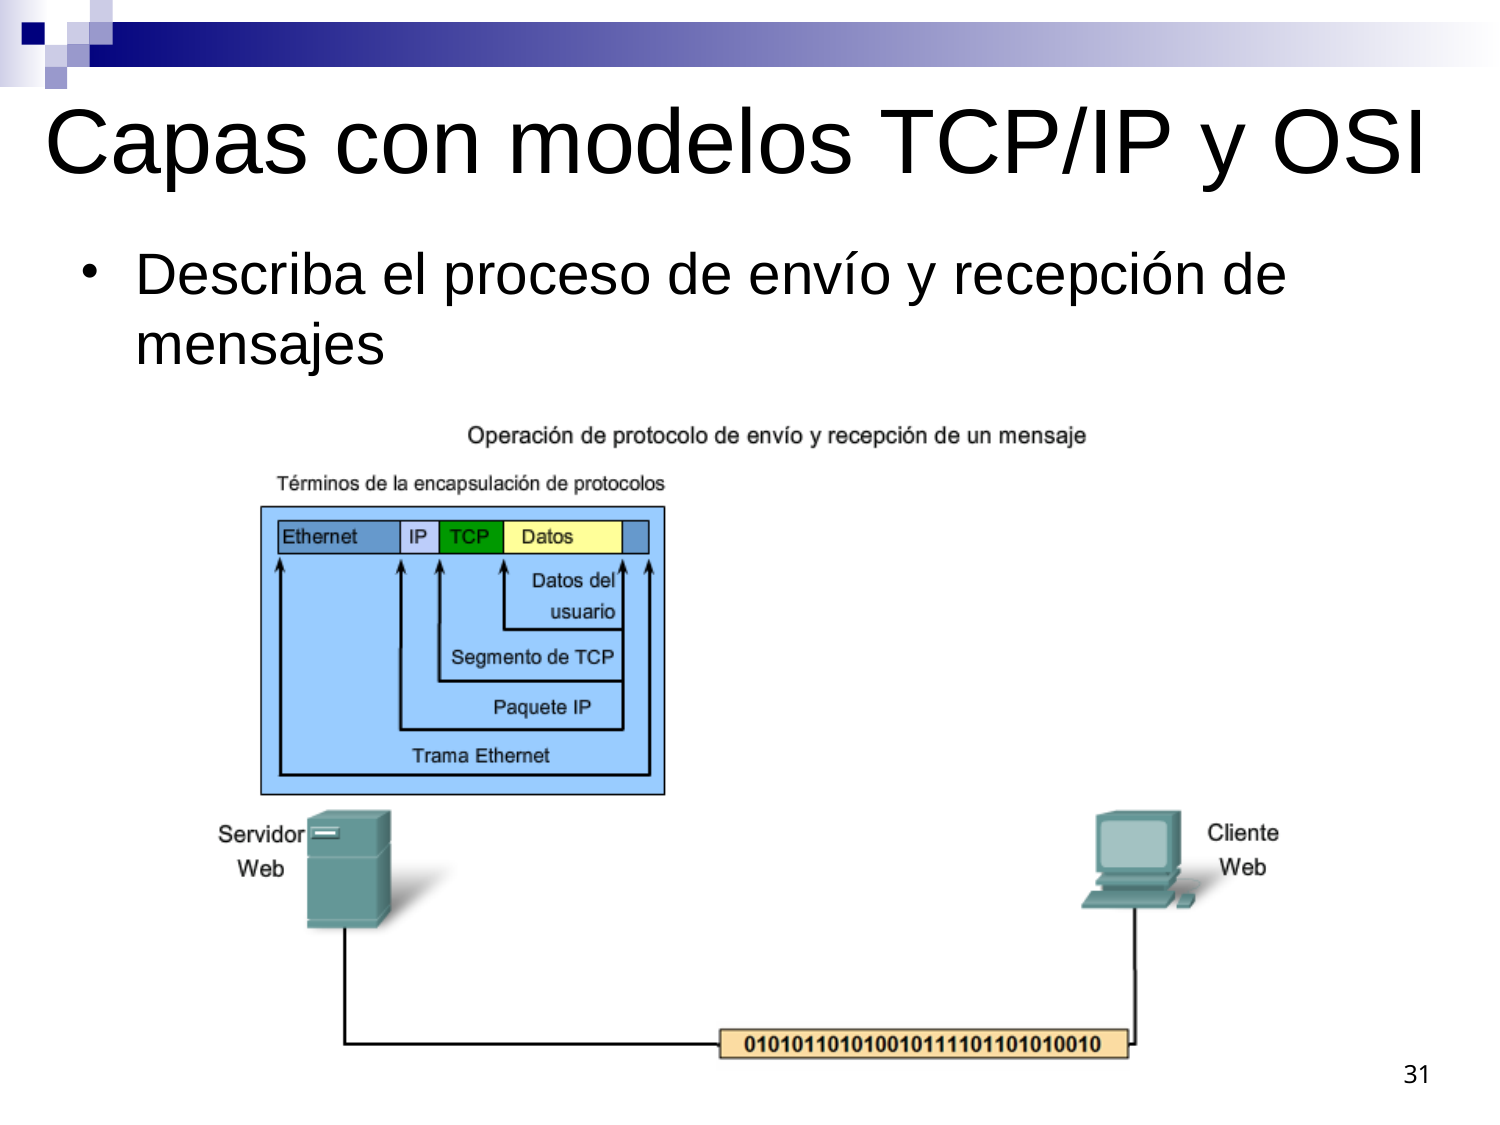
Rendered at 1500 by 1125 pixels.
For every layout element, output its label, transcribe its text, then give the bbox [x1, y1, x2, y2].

picture [198, 417, 1302, 1071]
text_box <número> [1074, 1025, 1447, 1101]
text_box Describa el proceso de envío y recepción de mensajes [64, 228, 1411, 1062]
text_box Capas con modelos TCP/IP y OSI [29, 19, 1500, 255]
